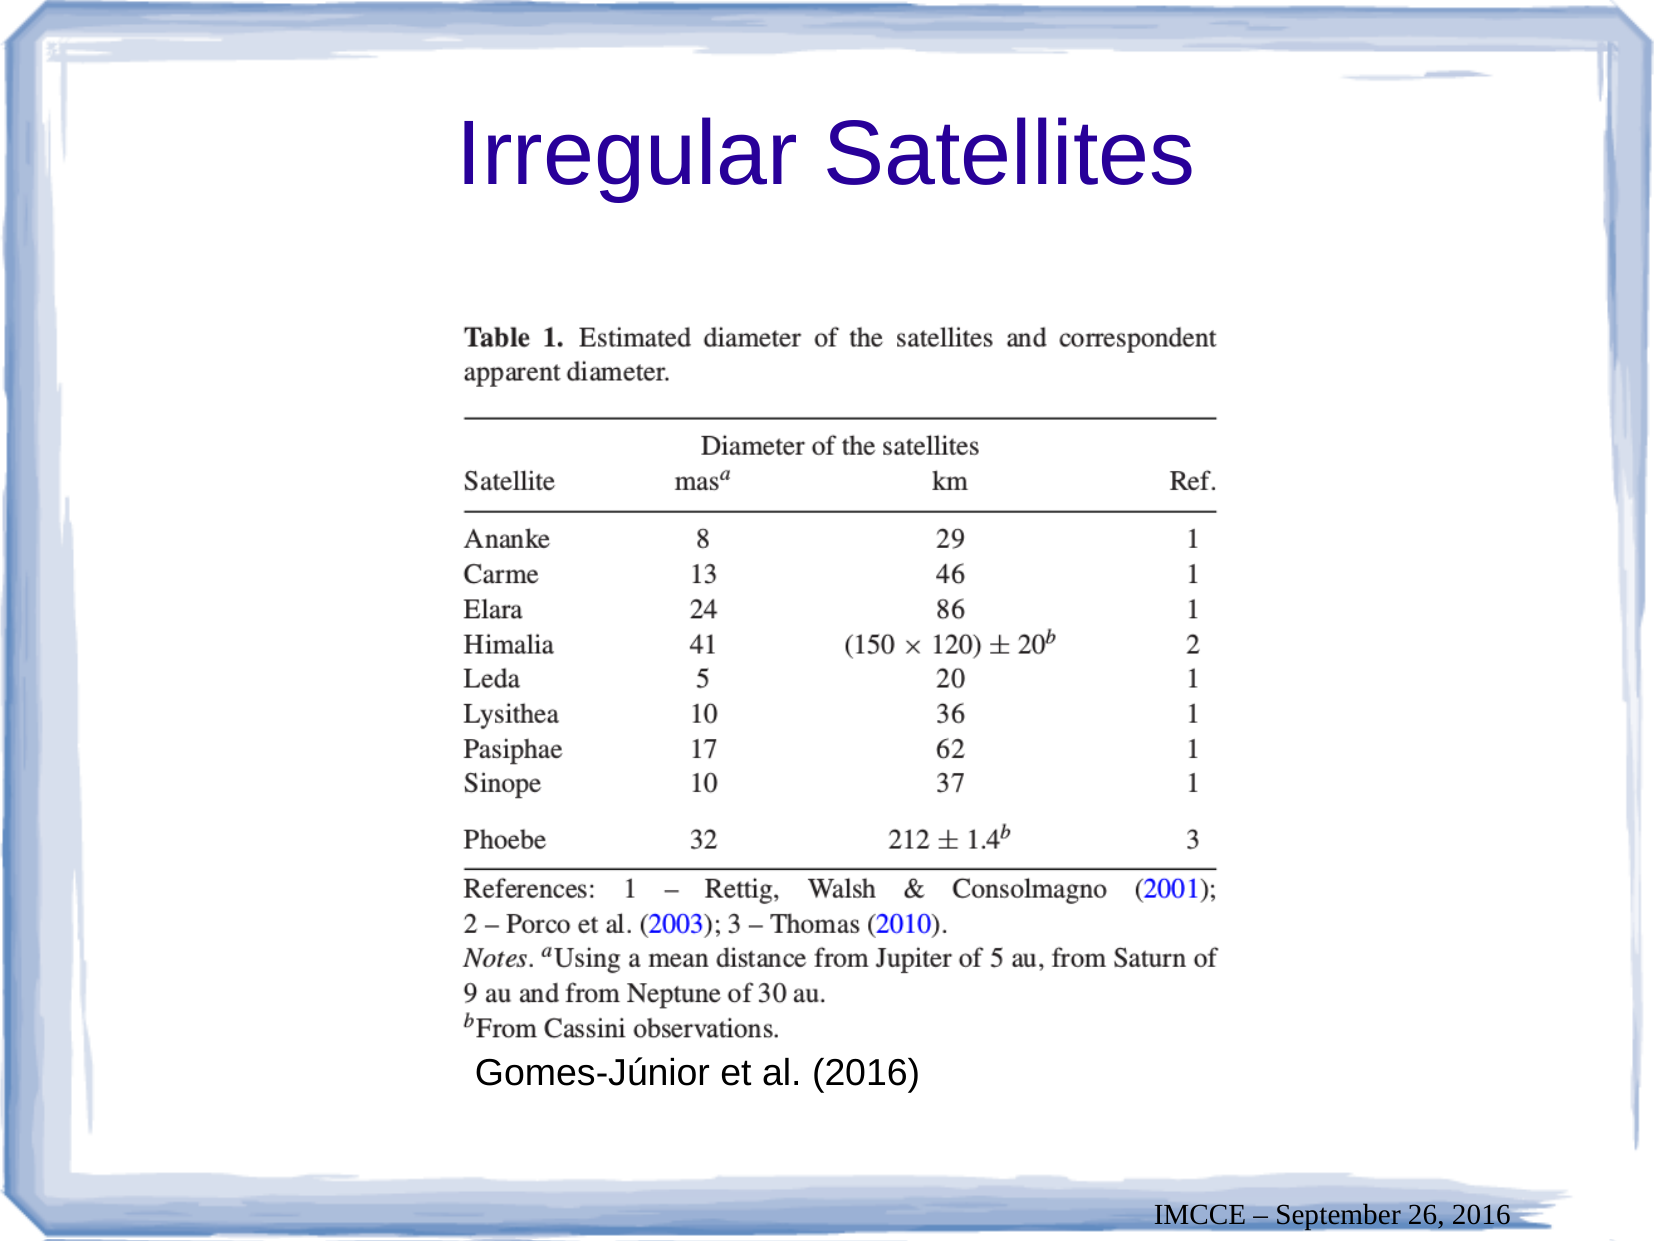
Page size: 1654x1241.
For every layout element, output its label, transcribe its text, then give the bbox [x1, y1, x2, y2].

title Irregular Satellites [82, 49, 1571, 257]
picture [0, 0, 1654, 1241]
text_box Gomes-Júnior et al. (2016) [460, 1044, 1106, 1101]
